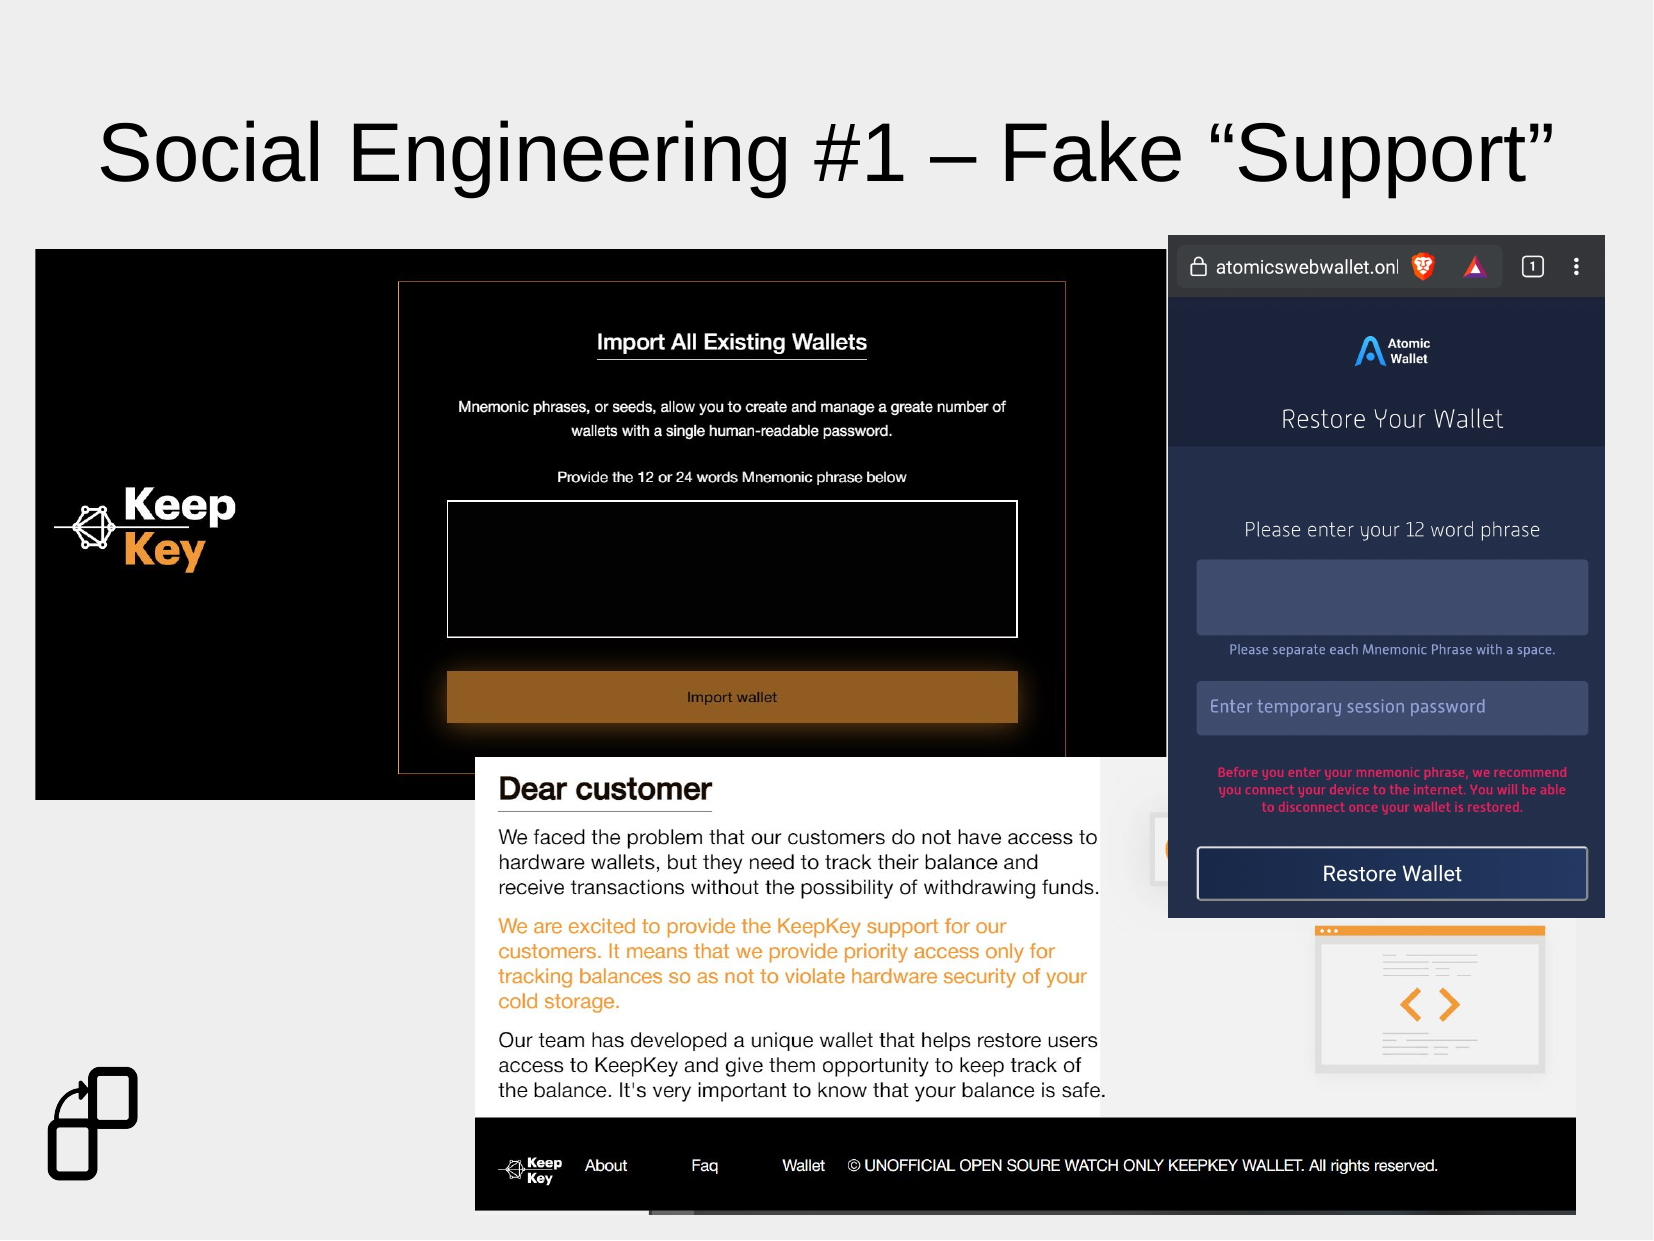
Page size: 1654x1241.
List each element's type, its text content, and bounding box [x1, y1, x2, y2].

picture [35, 235, 1605, 1216]
title Social Engineering #1 – Fake “Support” [82, 49, 1571, 257]
picture [30, 1062, 153, 1186]
